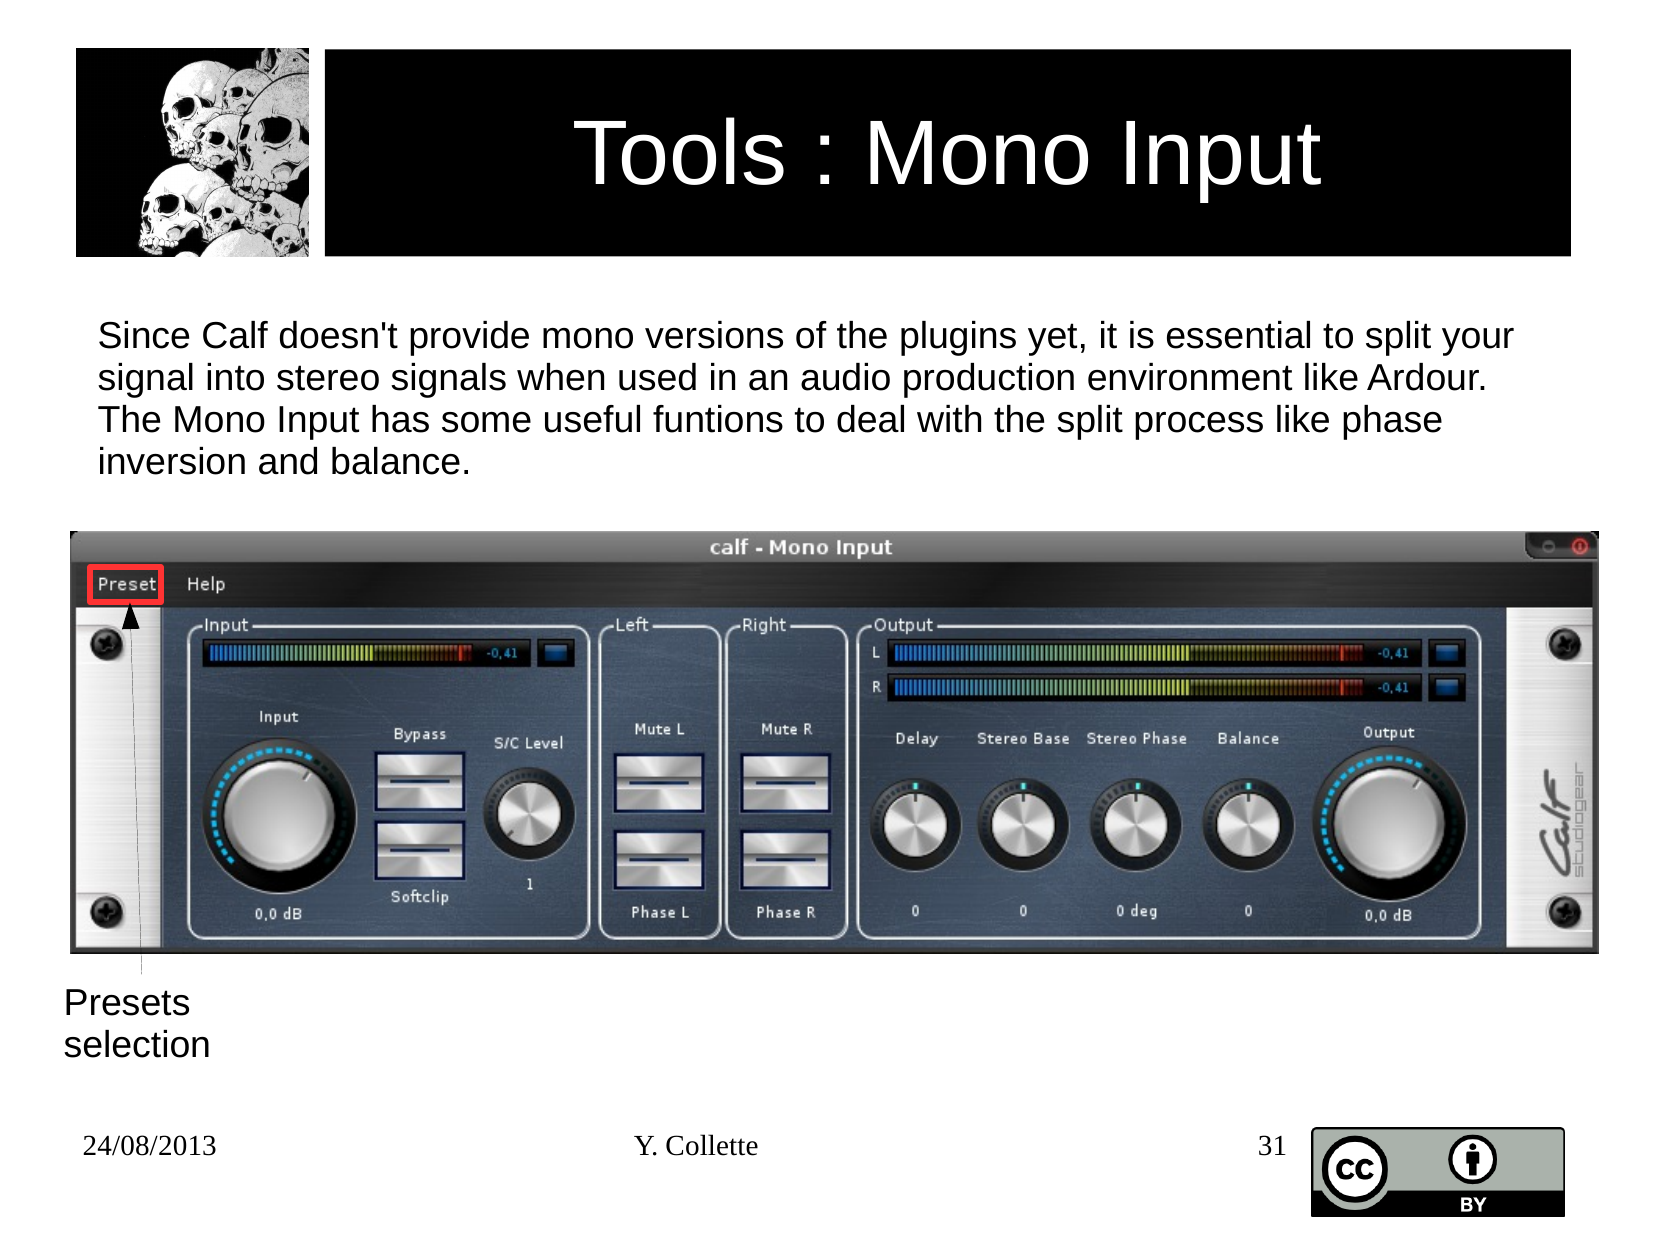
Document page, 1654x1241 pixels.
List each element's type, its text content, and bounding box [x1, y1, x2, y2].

text_box Presets selection [48, 974, 238, 1074]
title Tools : Mono Input [324, 49, 1571, 257]
picture [93, 570, 158, 599]
text_box Since Calf doesn't provide mono versions of the plugins yet, it is essential to split your signal into stereo signals when used in an audio production environment like Ardour. The Mono Input has some useful funtions to deal with the split process like phase inversion and balance. [82, 307, 1571, 490]
picture [1311, 1127, 1565, 1217]
picture [70, 531, 1599, 954]
picture [76, 48, 309, 257]
